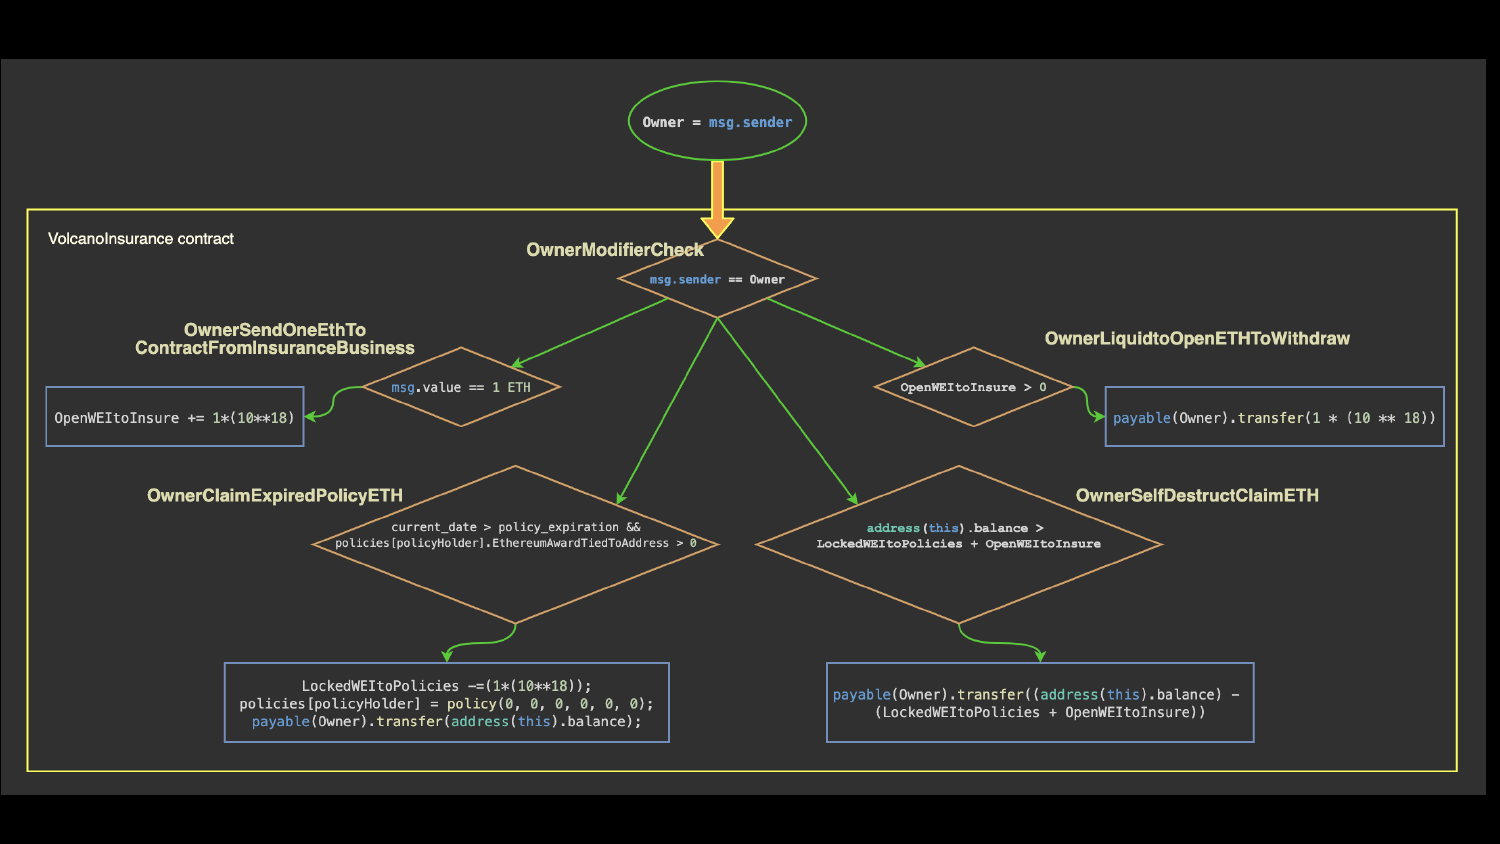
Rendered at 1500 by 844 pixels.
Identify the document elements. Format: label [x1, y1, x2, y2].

picture [1, 59, 1486, 796]
